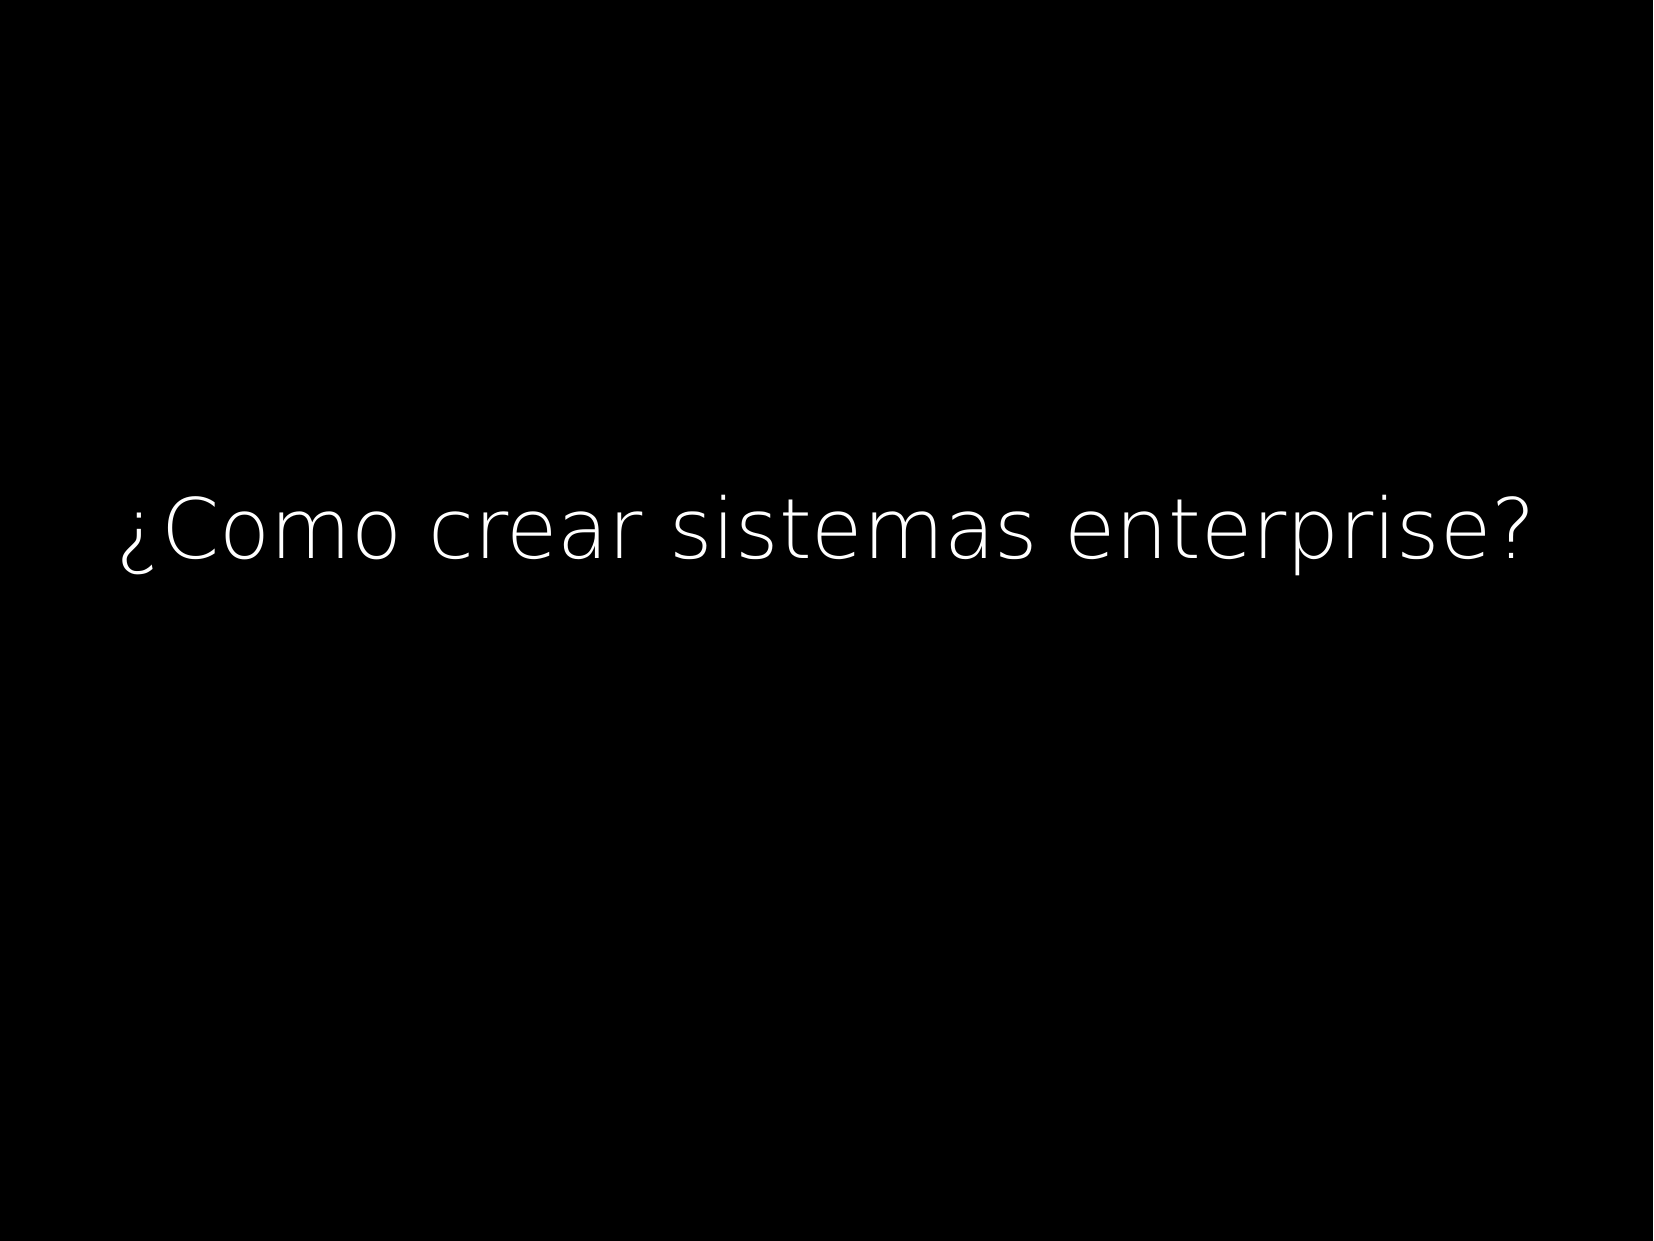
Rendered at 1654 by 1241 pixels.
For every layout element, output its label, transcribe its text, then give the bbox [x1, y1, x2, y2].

subtitle ¿Como crear sistemas enterprise? [82, 49, 1571, 1010]
